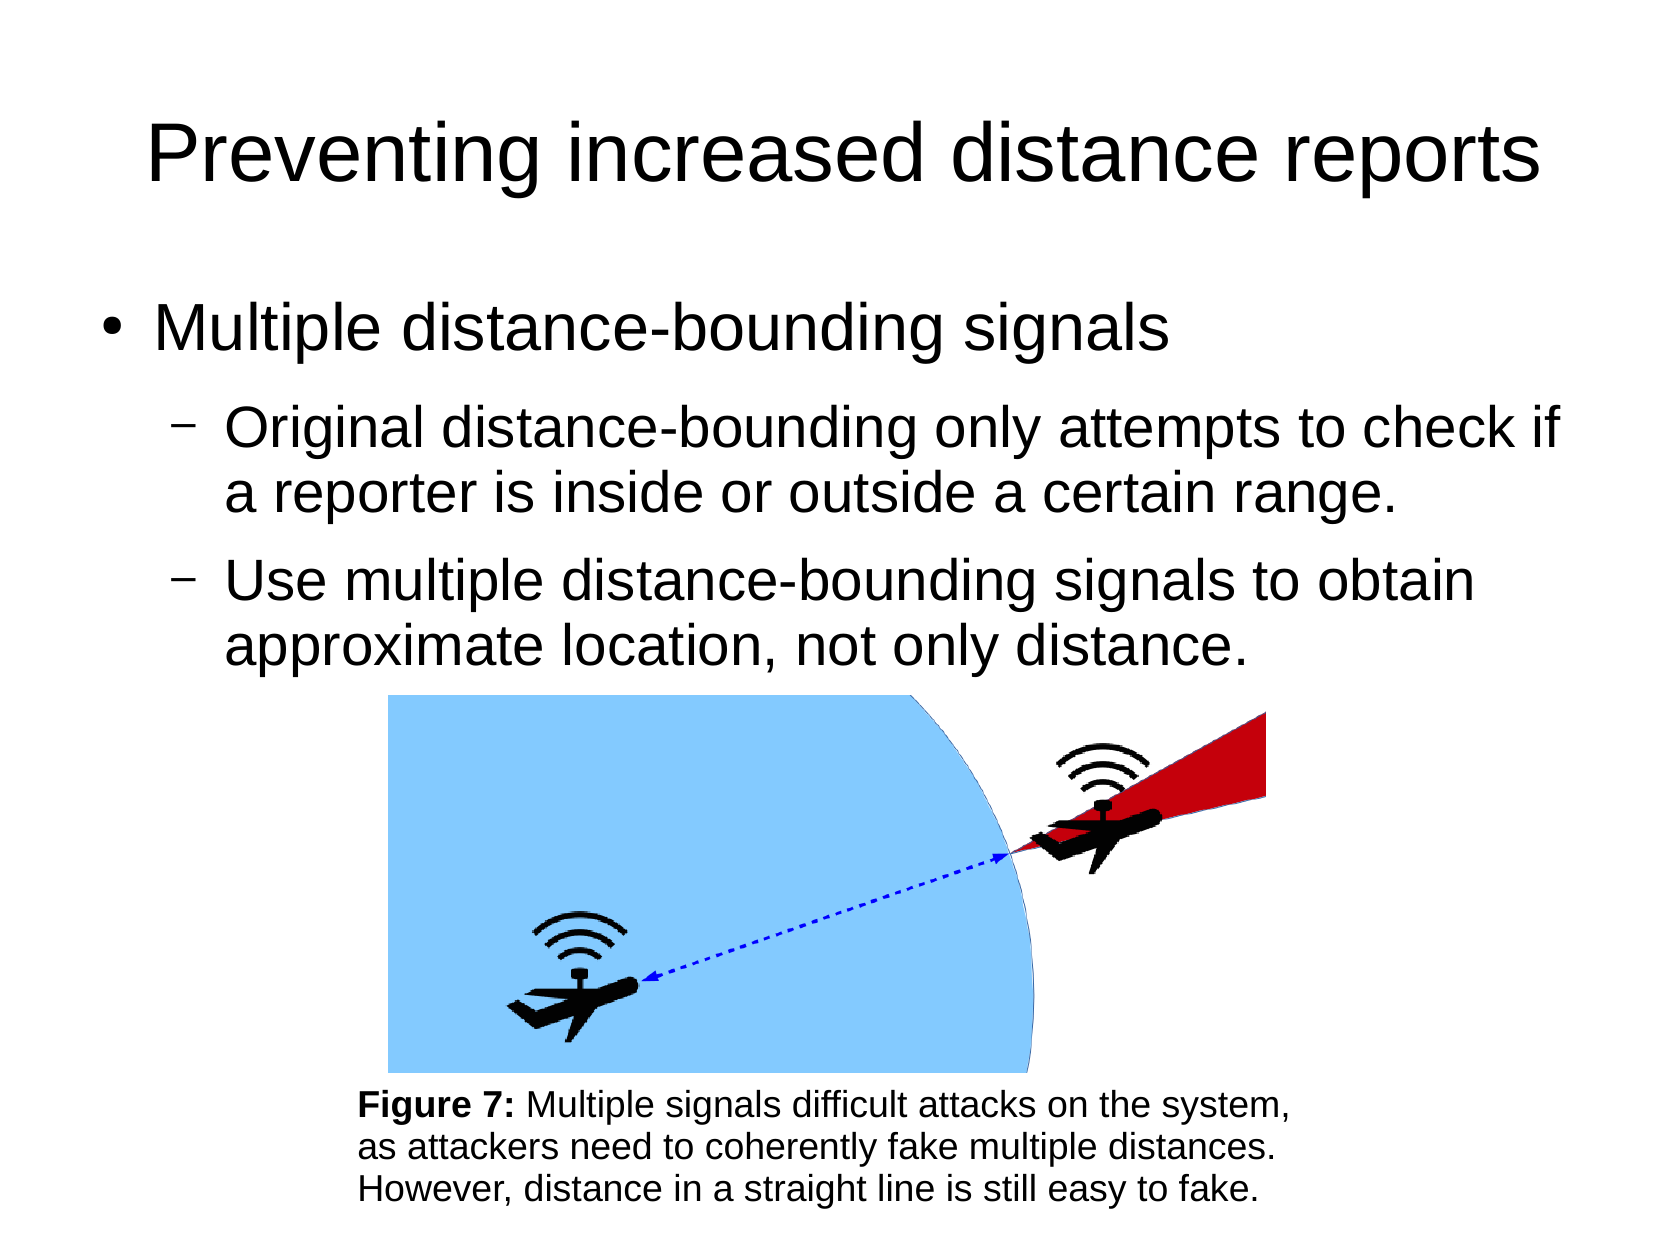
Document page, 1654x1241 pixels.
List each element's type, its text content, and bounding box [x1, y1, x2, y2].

title Preventing increased distance reports [82, 49, 1571, 257]
list Multiple distance-bounding signals Original distance-bounding only attempts to check if a reporter is inside or outside a certain range. Use multiple distance-bounding signals to obtain approximate location, not only distance. [82, 290, 1571, 1010]
text_box Figure 7: Multiple signals difficult attacks on the system, as attackers need to coherently fake multiple distances. However, distance in a straight line is still easy to fake. [342, 1076, 1312, 1218]
picture [388, 695, 1266, 1073]
